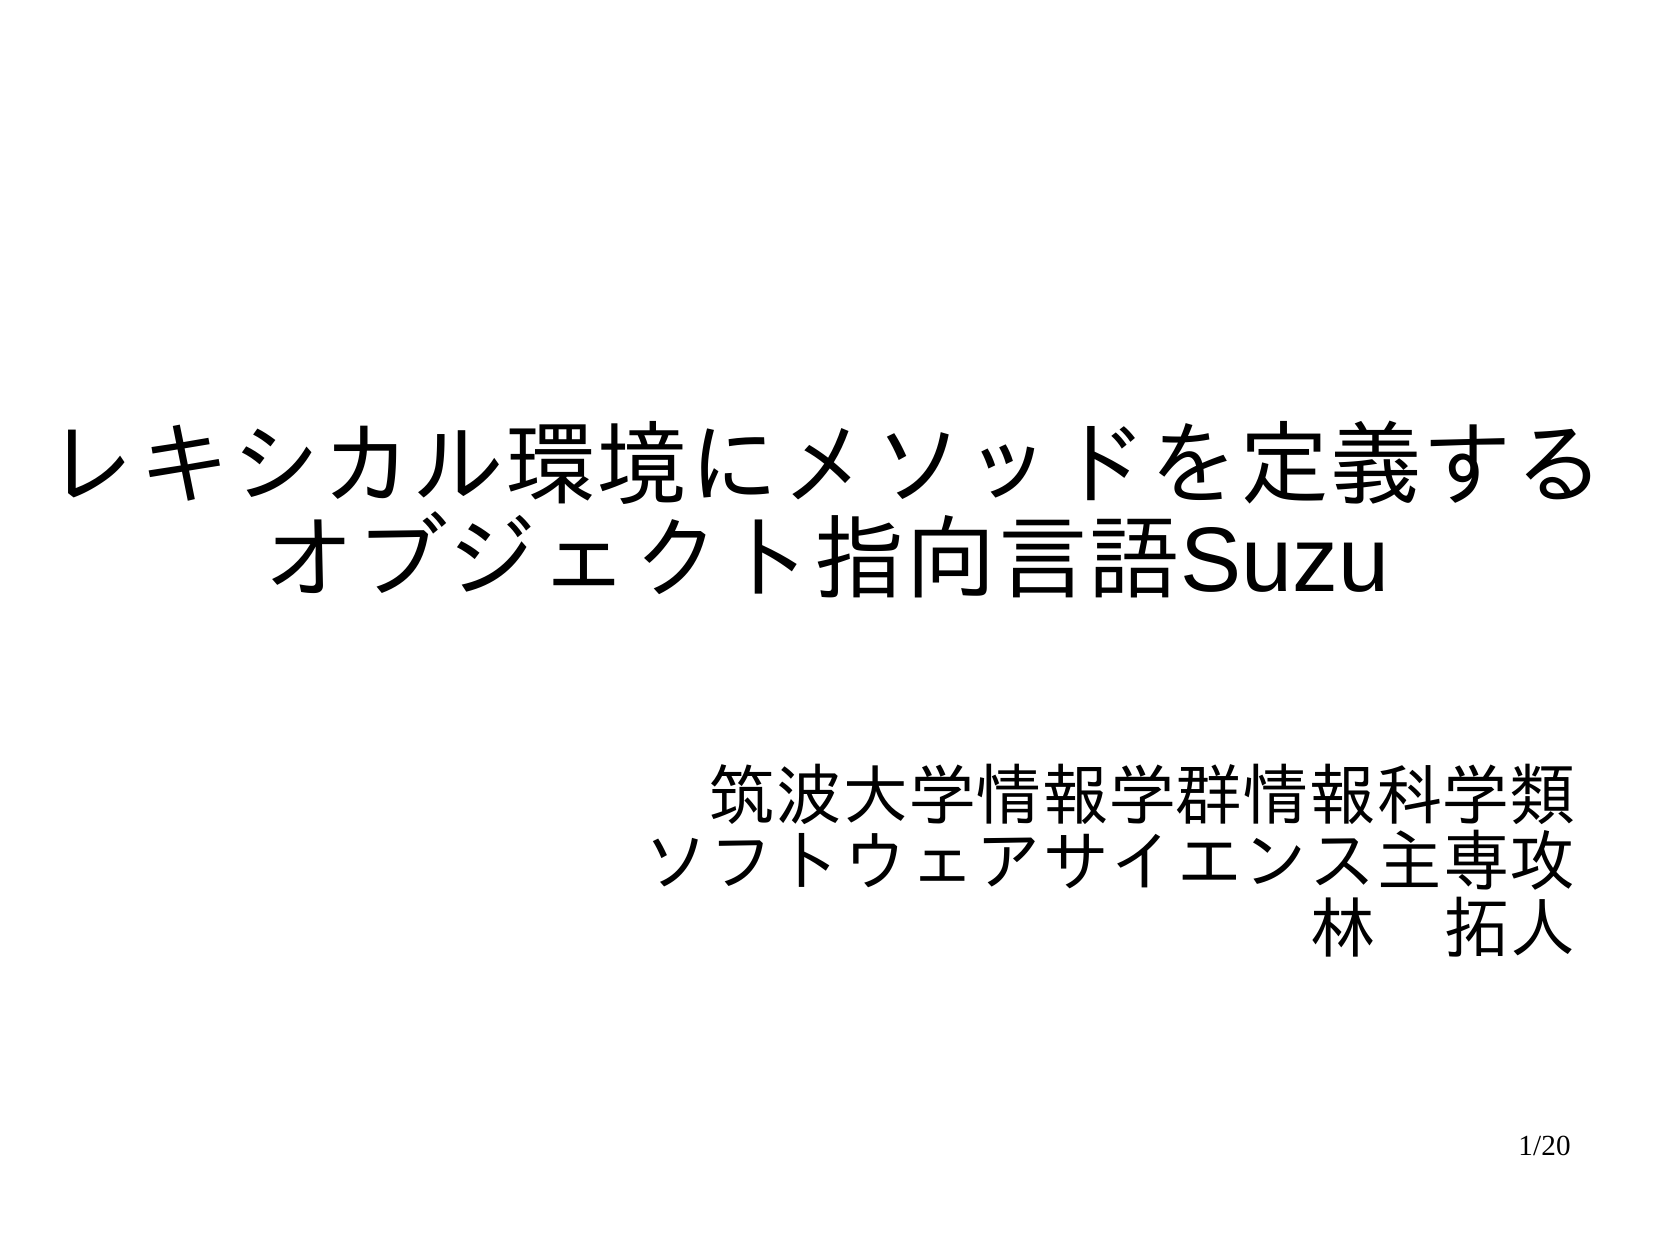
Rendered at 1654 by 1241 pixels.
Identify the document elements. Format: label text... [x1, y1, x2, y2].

title レキシカル環境にメソッドを定義する オブジェクト指向言語Suzu [44, 413, 1610, 615]
subtitle 筑波大学情報学群情報科学類 ソフトウェアサイエンス主専攻 林 拓人 [88, 752, 1577, 969]
